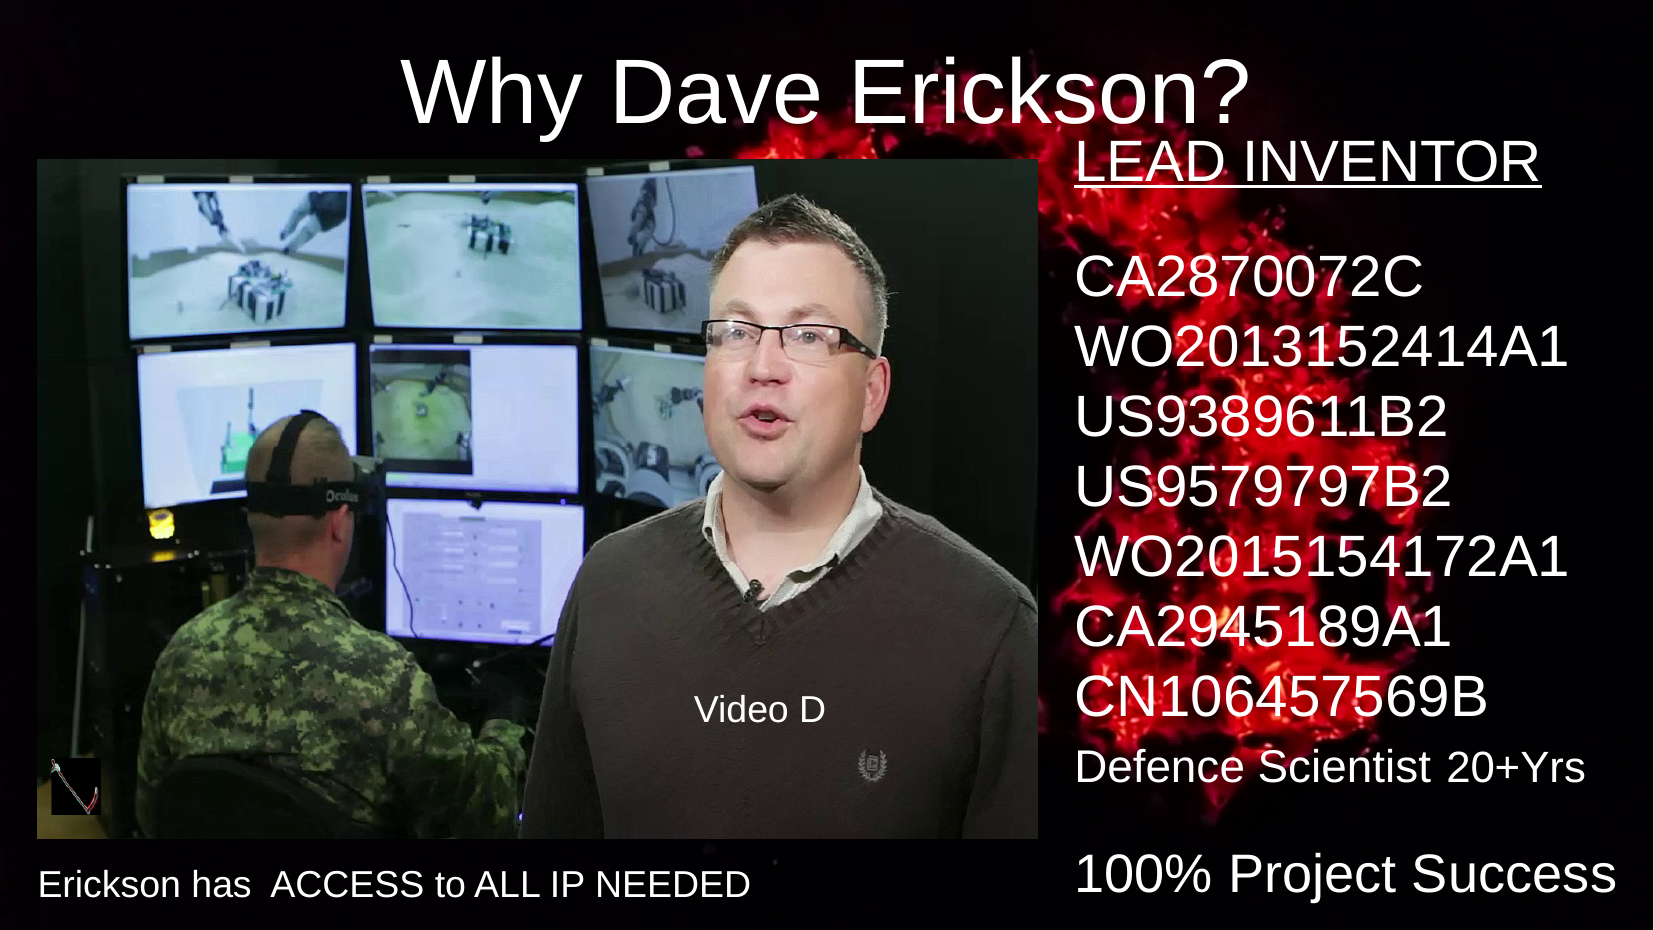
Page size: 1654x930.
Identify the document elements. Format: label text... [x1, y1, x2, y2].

text_box Why Dave Erickson? [82, 9, 1571, 165]
text_box Erickson has ACCESS to ALL IP NEEDED [22, 852, 953, 930]
picture [0, 0, 1654, 930]
text_box LEAD INVENTOR CA2870072C WO2013152414A1 US9389611B2 US9579797B2 WO2015154172A1 CA2945189A1 CN106457569B Defence Scientist 20+Yrs 100% Project Success [1074, 126, 1647, 930]
text_box Video D [679, 681, 842, 739]
